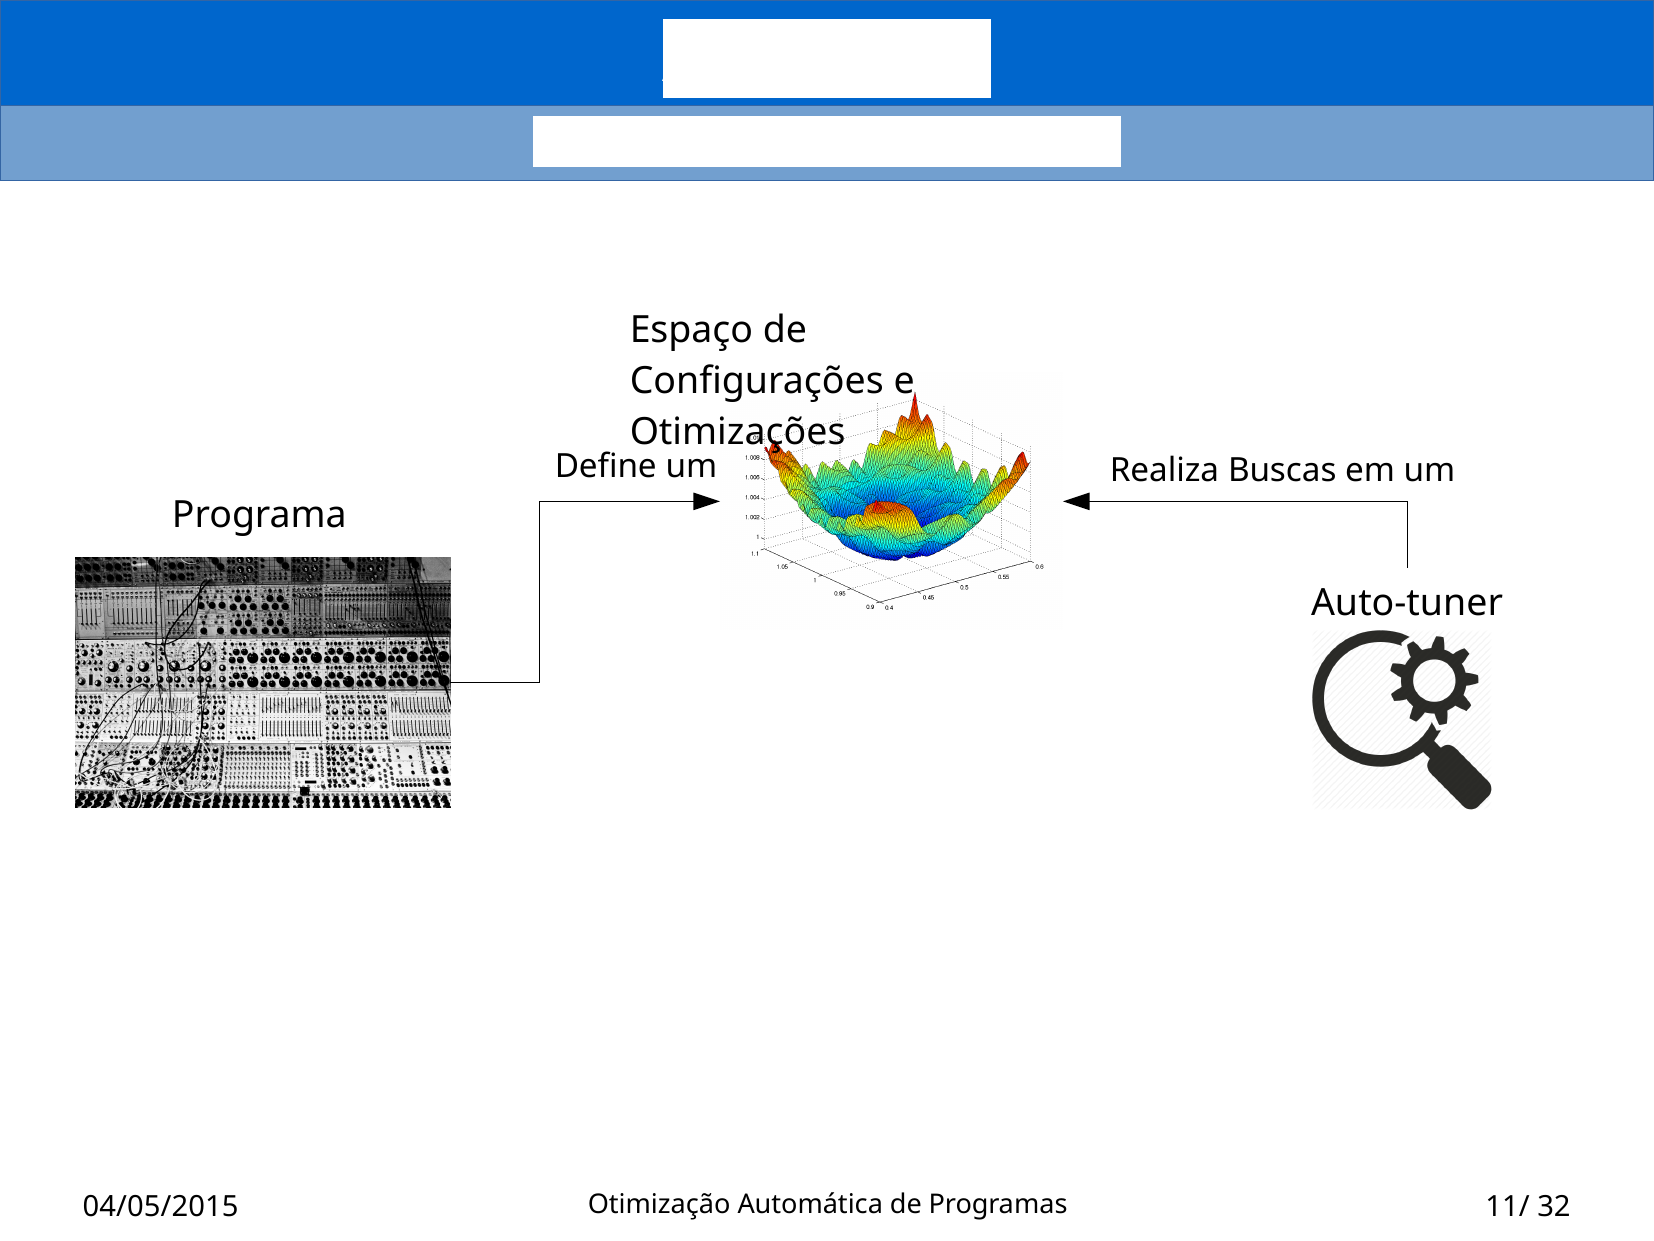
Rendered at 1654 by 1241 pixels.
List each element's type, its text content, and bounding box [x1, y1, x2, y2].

title Auto-tuning [82, 0, 1571, 163]
picture [75, 557, 451, 808]
picture [1311, 631, 1492, 811]
text_box Auto-tuner [1296, 567, 1501, 631]
text_box Programa [157, 480, 346, 543]
text_box Define um [540, 435, 715, 492]
text_box Realiza Buscas em um [1095, 438, 1437, 496]
text_box Navegando em Espaços de Busca [327, 15, 1327, 268]
text_box Espaço de Configurações e Otimizações [615, 295, 1051, 406]
picture [720, 372, 1063, 631]
